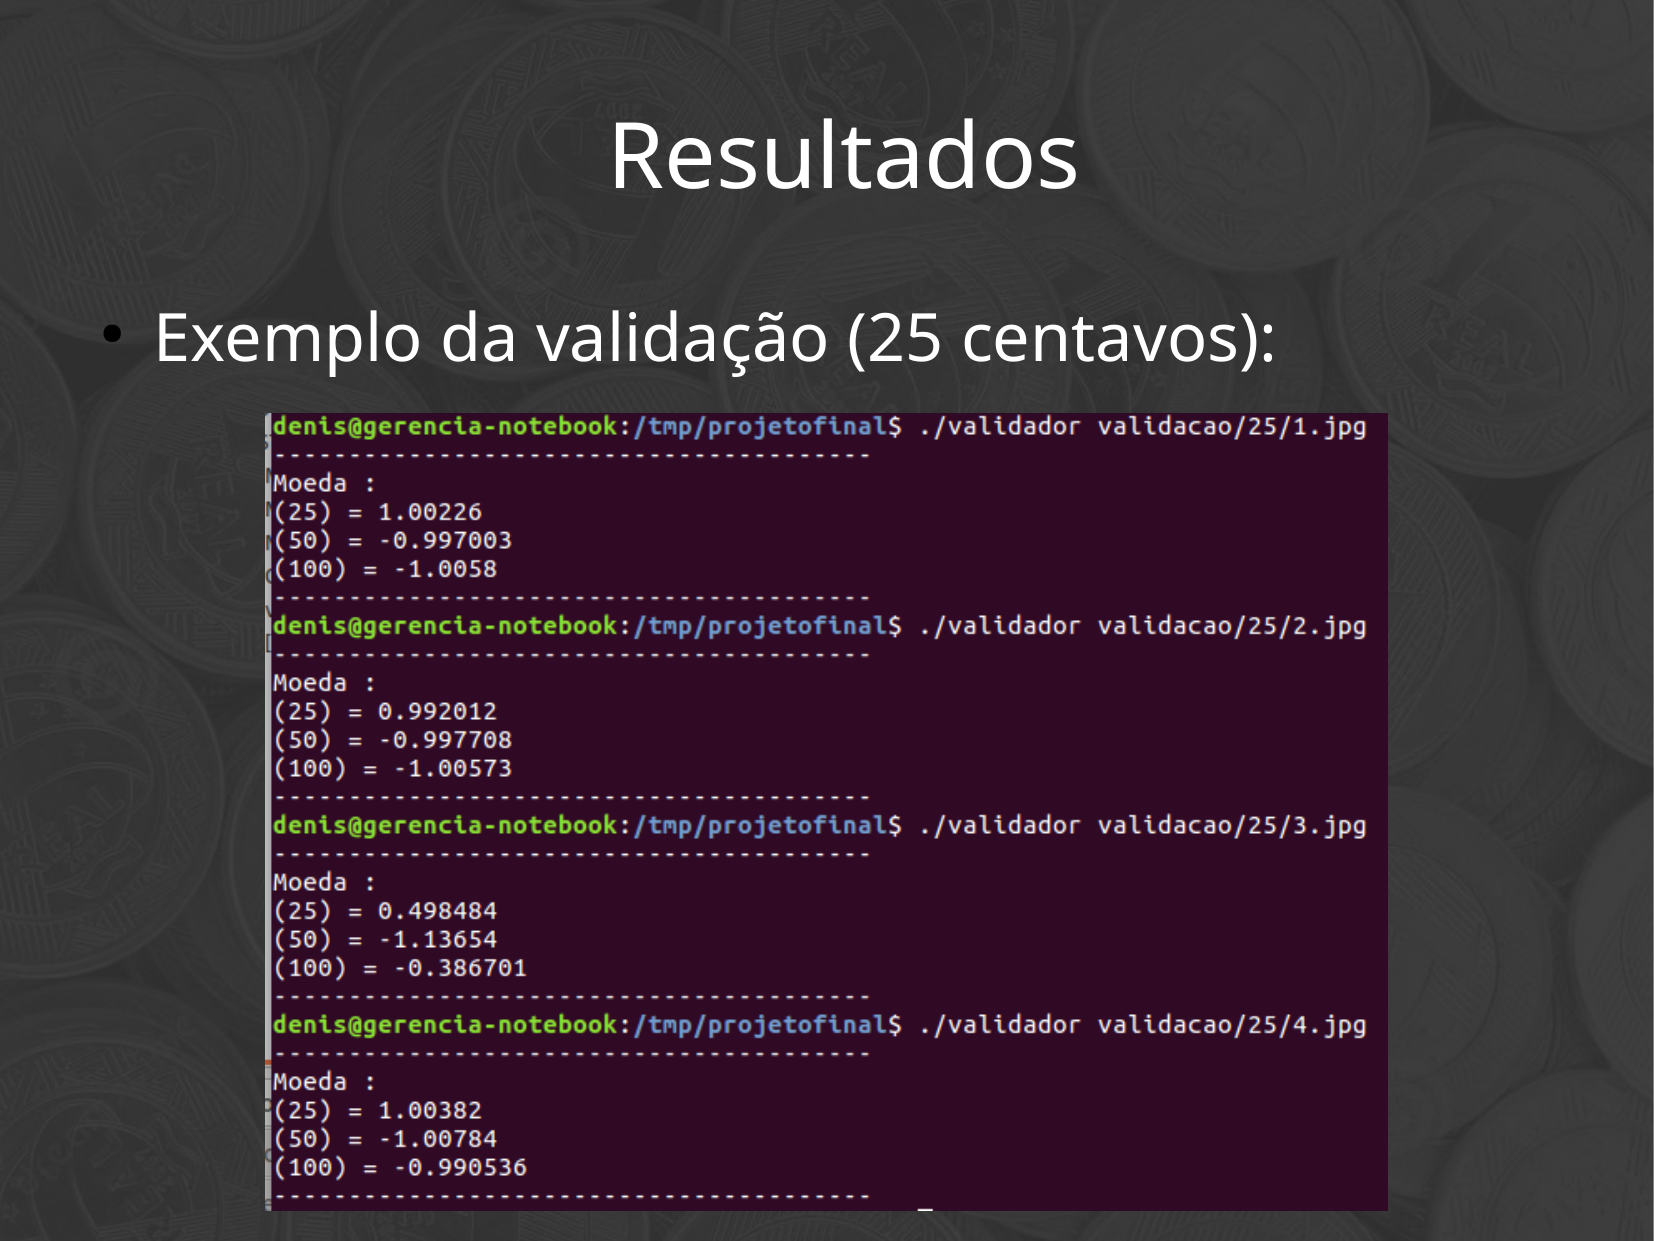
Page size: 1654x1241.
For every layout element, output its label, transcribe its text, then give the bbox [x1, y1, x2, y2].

list Exemplo da validação (25 centavos): [82, 290, 1571, 1010]
title Resultados [82, 49, 1571, 257]
picture [0, 0, 1654, 1241]
